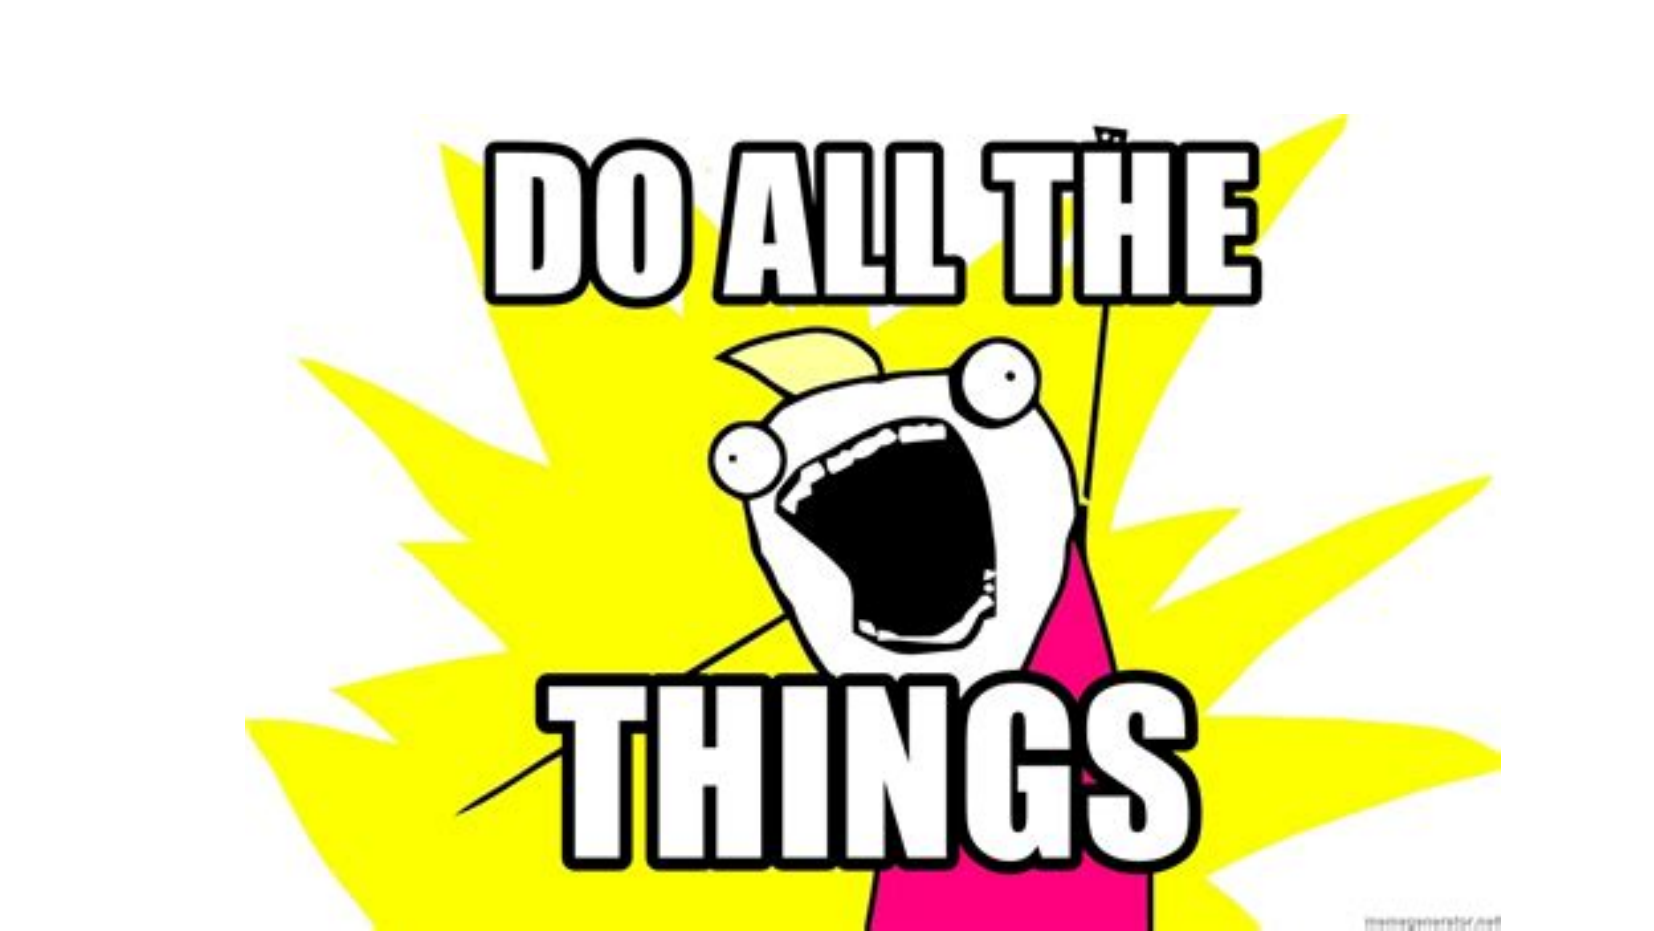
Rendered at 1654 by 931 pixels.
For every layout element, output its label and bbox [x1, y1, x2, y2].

picture [245, 114, 1501, 931]
